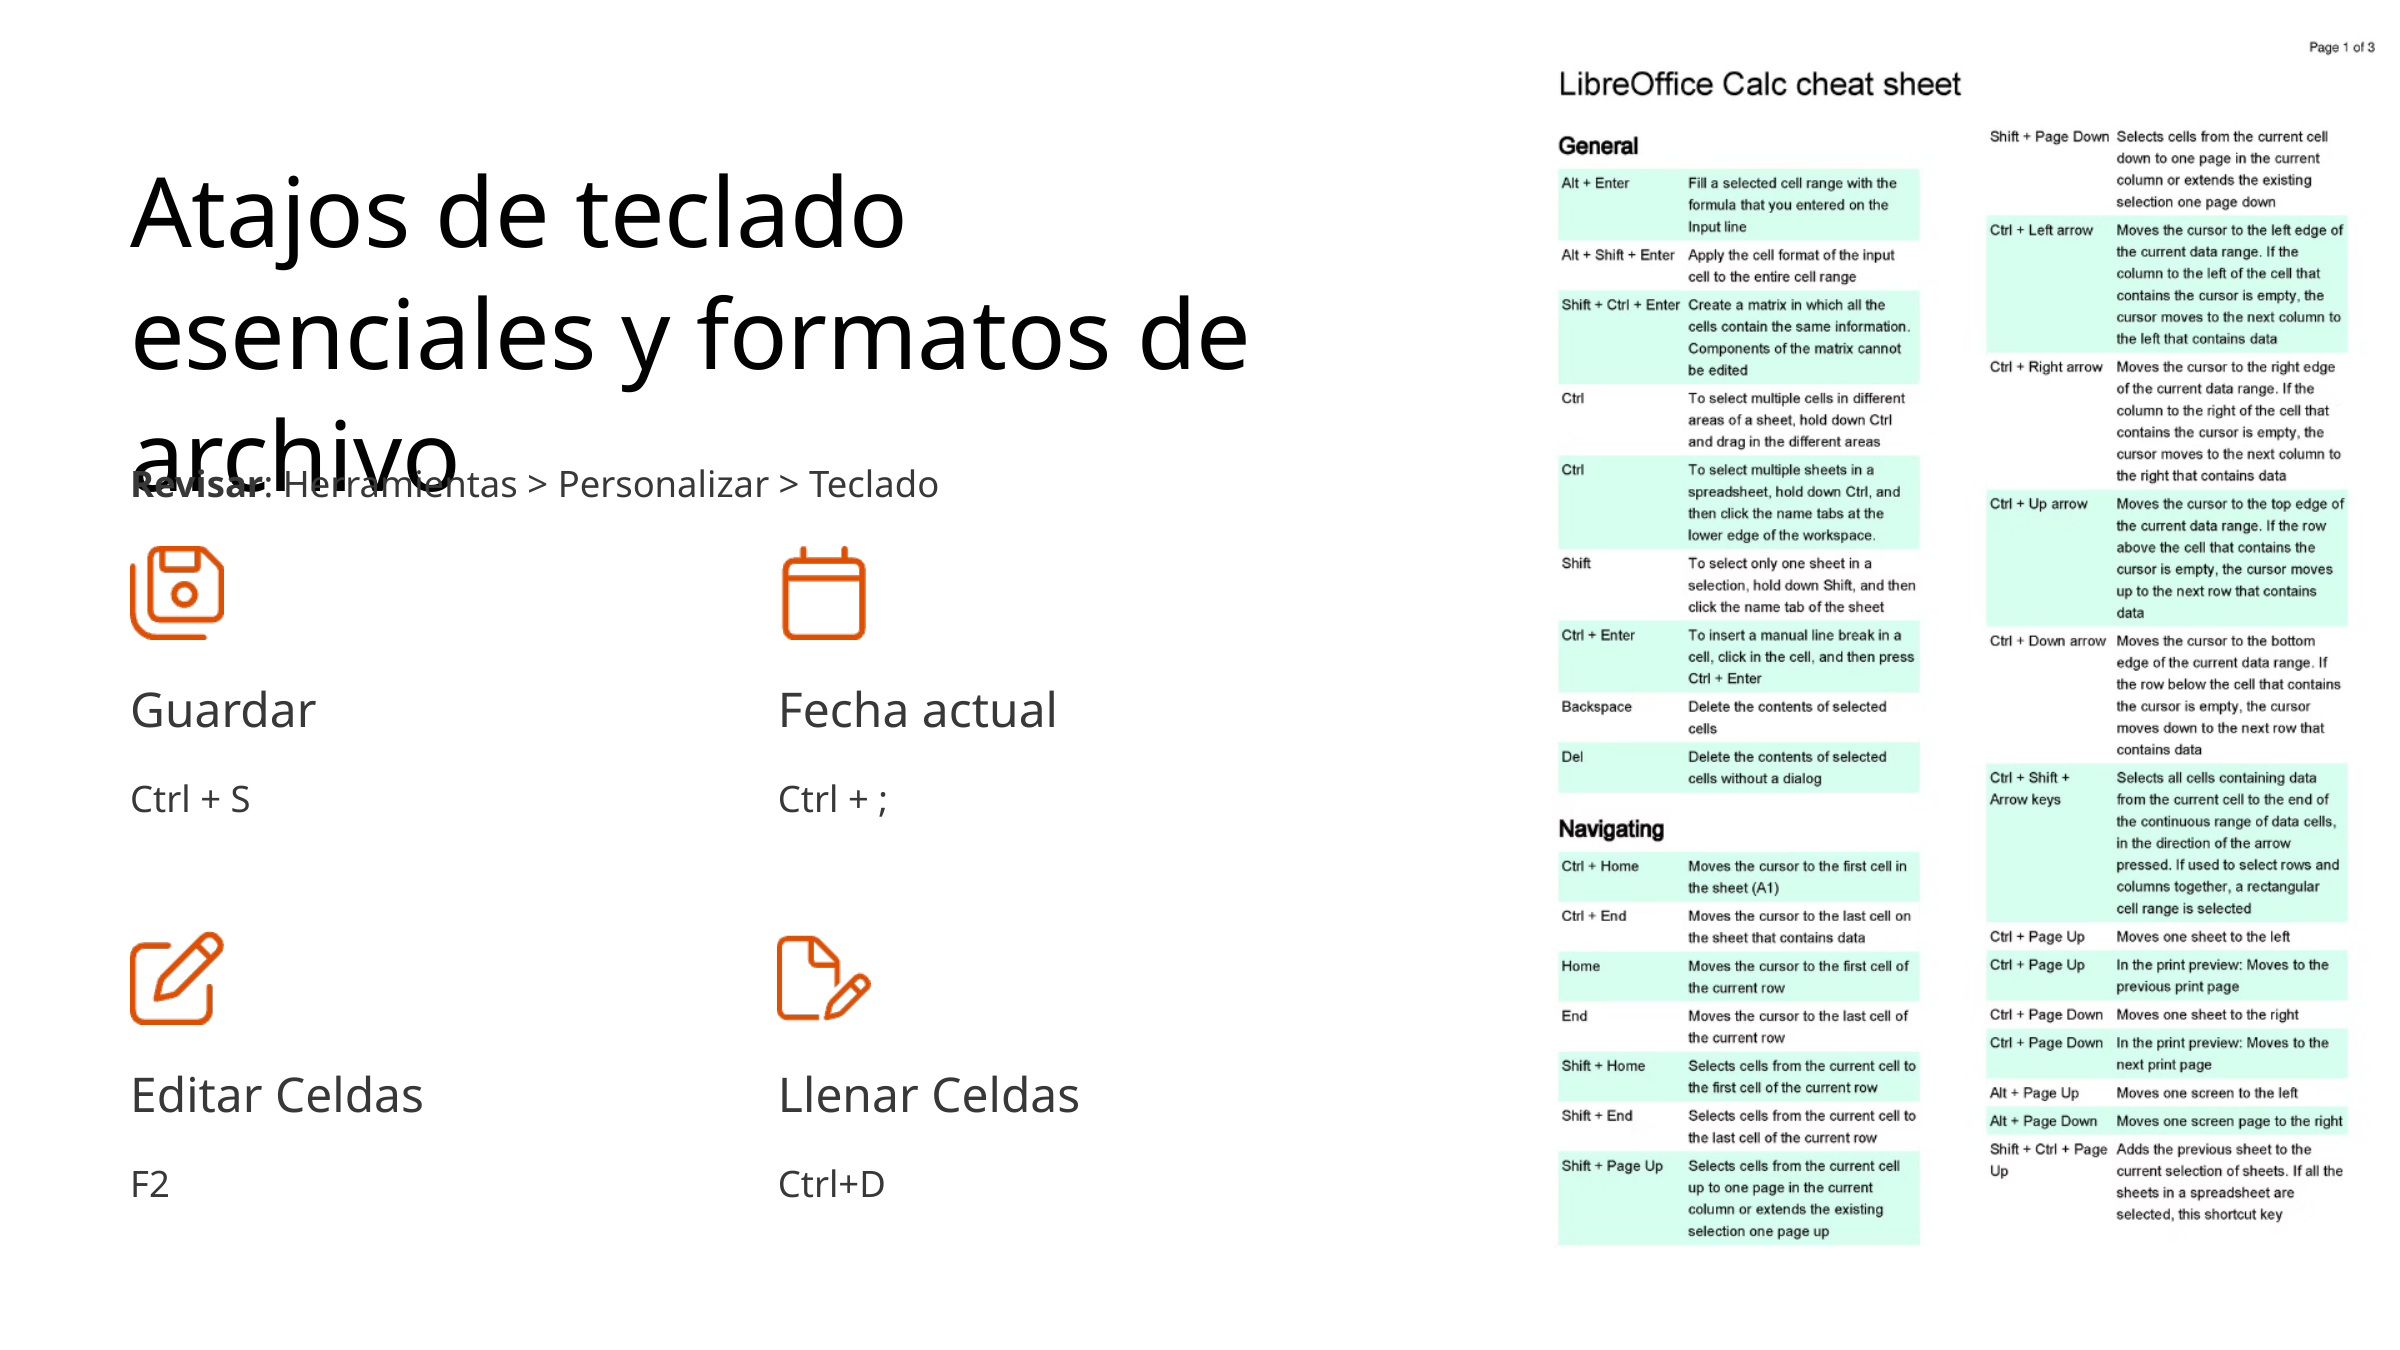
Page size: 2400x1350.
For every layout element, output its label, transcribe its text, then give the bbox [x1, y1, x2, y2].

text_box Ctrl + ; [777, 760, 1370, 820]
text_box Guardar [130, 676, 619, 738]
picture [777, 546, 871, 640]
text_box Llenar Celdas [777, 1061, 1267, 1123]
picture [1500, 0, 2400, 1350]
text_box Ctrl+D [777, 1145, 1370, 1205]
picture [130, 546, 224, 640]
picture [777, 931, 871, 1025]
text_box Editar Celdas [130, 1061, 619, 1123]
text_box F2 [130, 1145, 722, 1205]
picture [130, 931, 224, 1025]
text_box Atajos de teclado esenciales y formatos de archivo [130, 145, 1370, 390]
text_box Ctrl + S [130, 760, 722, 820]
text_box Fecha actual [777, 676, 1267, 738]
text_box Revisar: Herramientas > Personalizar > Teclado [130, 445, 1370, 505]
